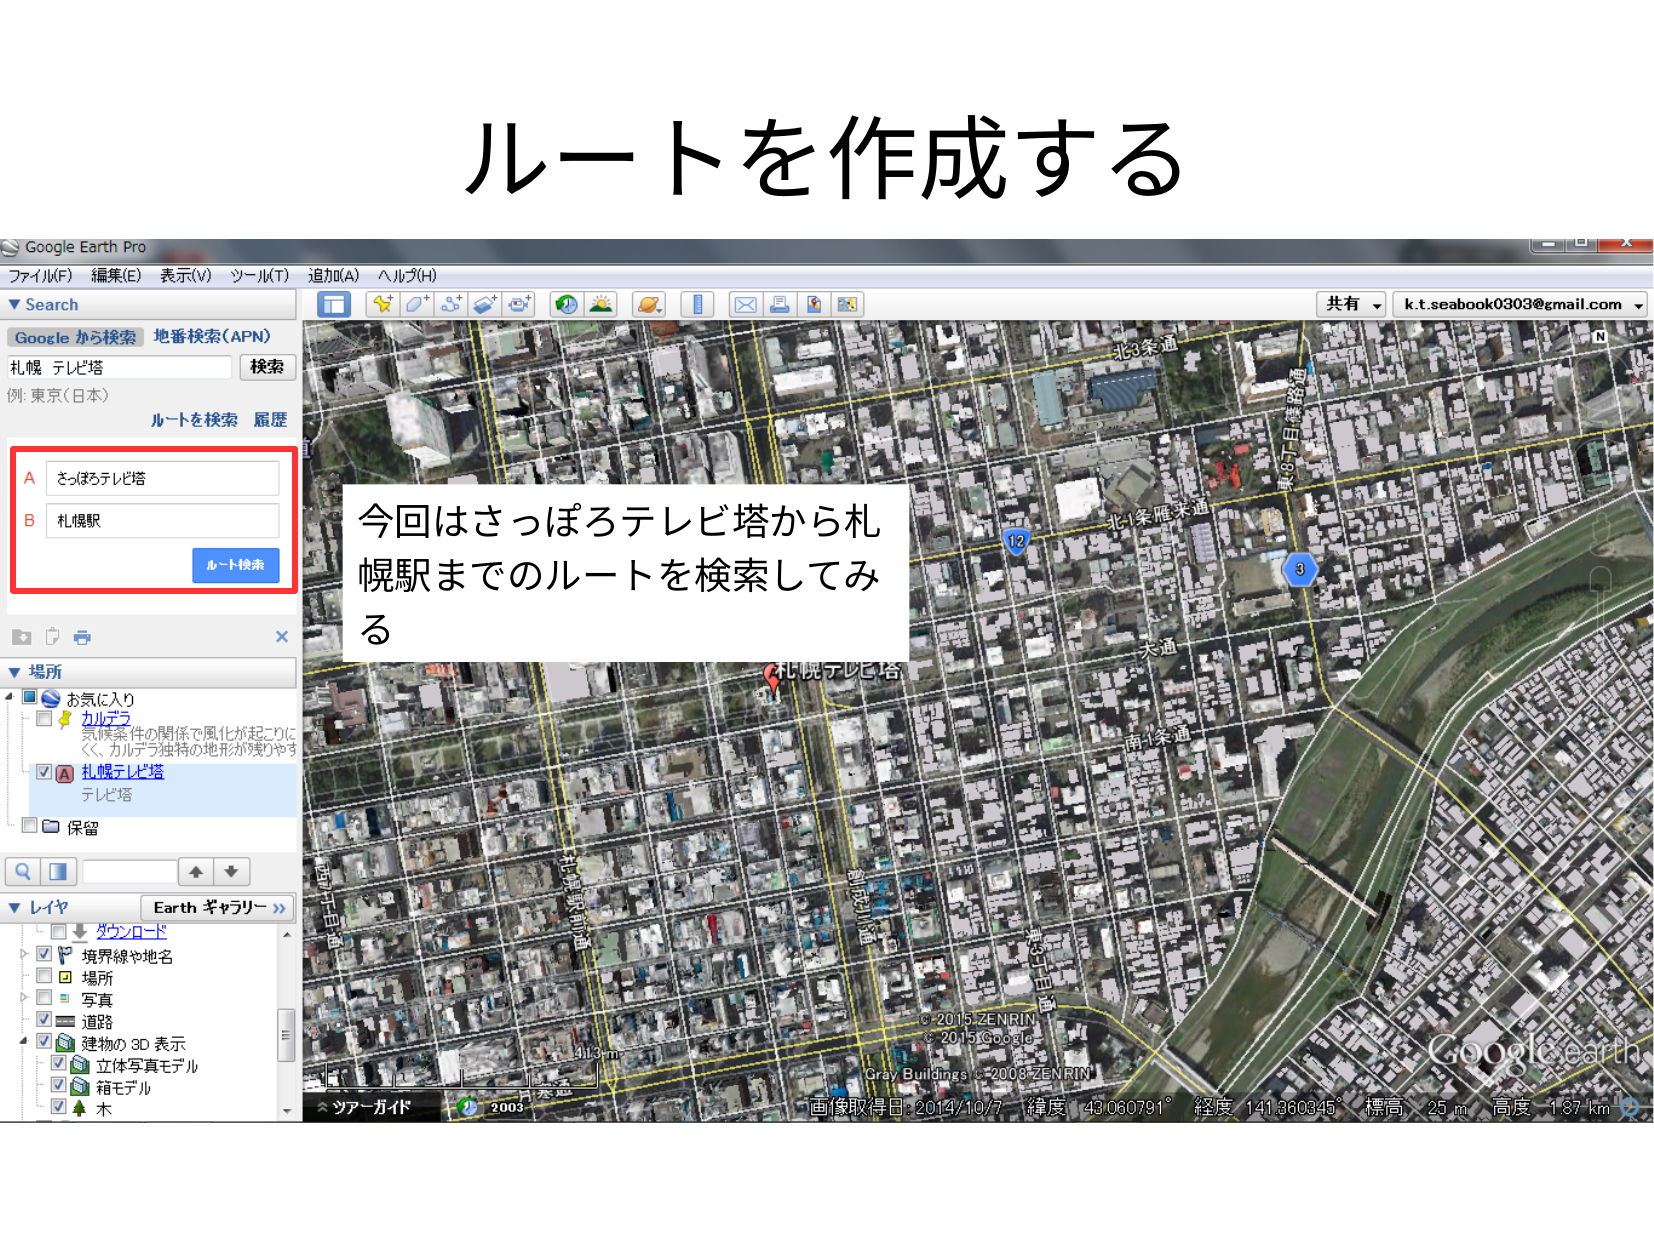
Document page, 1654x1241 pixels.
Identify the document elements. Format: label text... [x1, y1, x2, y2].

text_box 今回はさっぽろテレビ塔から札幌駅までのルートを検索してみる [342, 484, 910, 579]
title ルートを作成する [82, 49, 1571, 257]
picture [0, 239, 1654, 1123]
